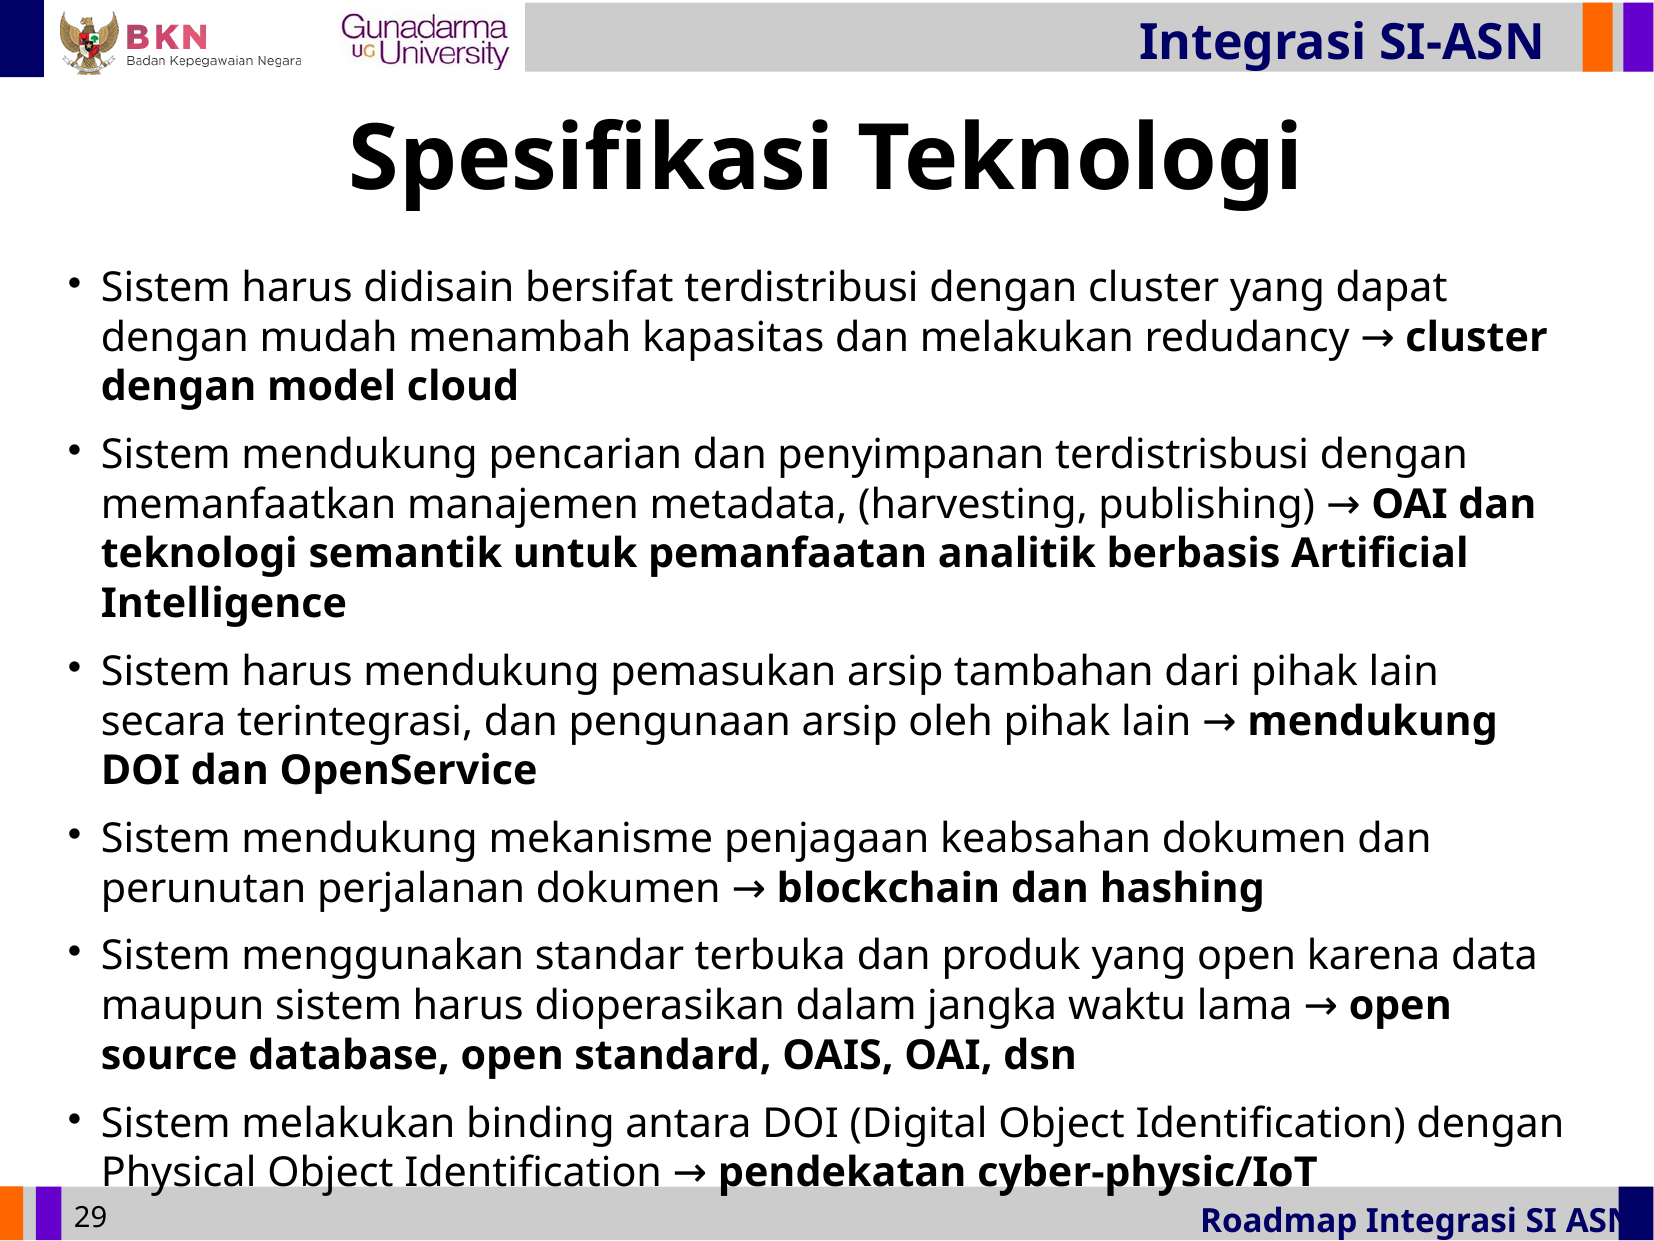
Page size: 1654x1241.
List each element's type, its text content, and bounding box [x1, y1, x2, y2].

text_box Sistem harus didisain bersifat terdistribusi dengan cluster yang dapat dengan mudah menambah kapasitas dan melakukan redudancy → cluster dengan model cloud Sistem mendukung pencarian dan penyimpanan terdistrisbusi dengan memanfaatkan manajemen metadata, (harvesting, publishing) → OAI dan teknologi semantik untuk pemanfaatan analitik berbasis Artificial Intelligence Sistem harus mendukung pemasukan arsip tambahan dari pihak lain secara terintegrasi, dan pengunaan arsip oleh pihak lain → mendukung DOI dan OpenService Sistem mendukung mekanisme penjagaan keabsahan dokumen dan perunutan perjalanan dokumen → blockchain dan hashing Sistem menggunakan standar terbuka dan produk yang open karena data maupun sistem harus dioperasikan dalam jangka waktu lama → open source database, open standard, OAIS, OAI, dsn Sistem melakukan binding antara DOI (Digital Object Identification) dengan Physical Object Identification → pendekatan cyber-physic/IoT [56, 260, 1575, 1200]
picture [340, 0, 510, 49]
picture [60, 11, 301, 75]
text_box Spesifikasi Teknologi [82, 49, 1571, 257]
